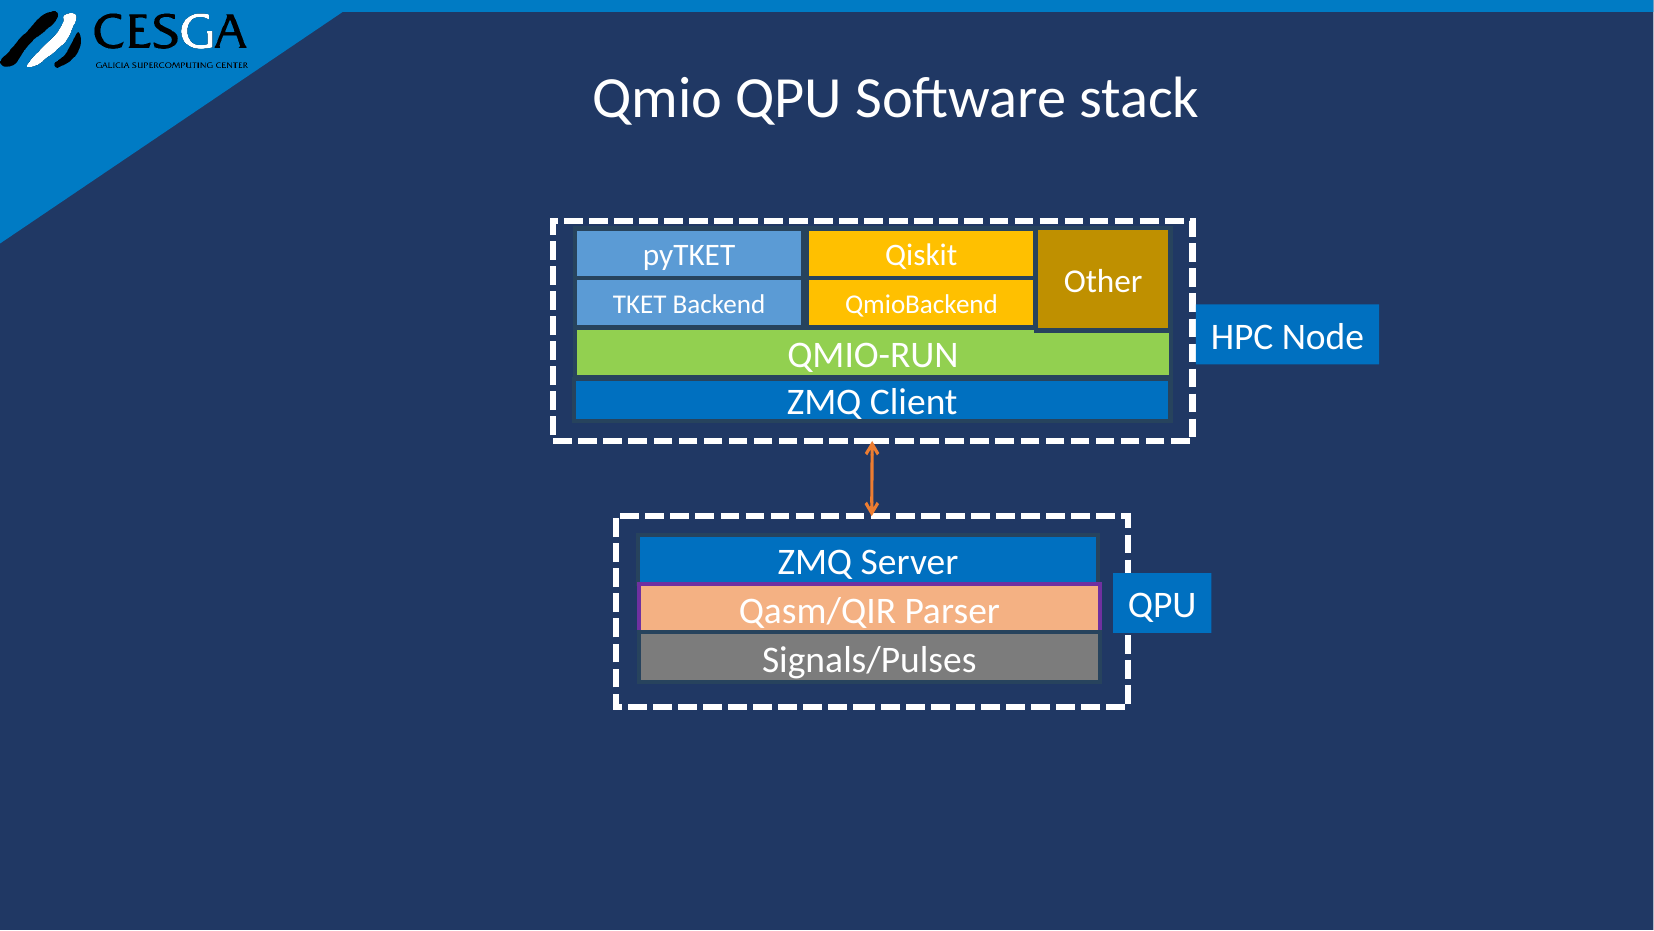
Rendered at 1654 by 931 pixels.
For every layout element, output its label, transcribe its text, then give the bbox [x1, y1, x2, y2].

text_box ZMQ Server [637, 534, 1099, 585]
text_box TKET Backend [574, 278, 804, 327]
text_box QMIO-RUN [574, 327, 1172, 377]
text_box Signals/Pulses [639, 632, 1100, 682]
text_box Qmio QPU Software stack [577, 52, 1215, 137]
text_box pyTKET [574, 228, 804, 278]
text_box Qasm/QIR Parser [639, 584, 1100, 632]
text_box HPC Node [1195, 304, 1380, 365]
text_box Other [1035, 227, 1171, 331]
text_box Qiskit [807, 228, 1035, 278]
text_box QPU [1113, 573, 1212, 633]
text_box QmioBackend [807, 278, 1035, 327]
text_box ZMQ Client [574, 378, 1171, 421]
